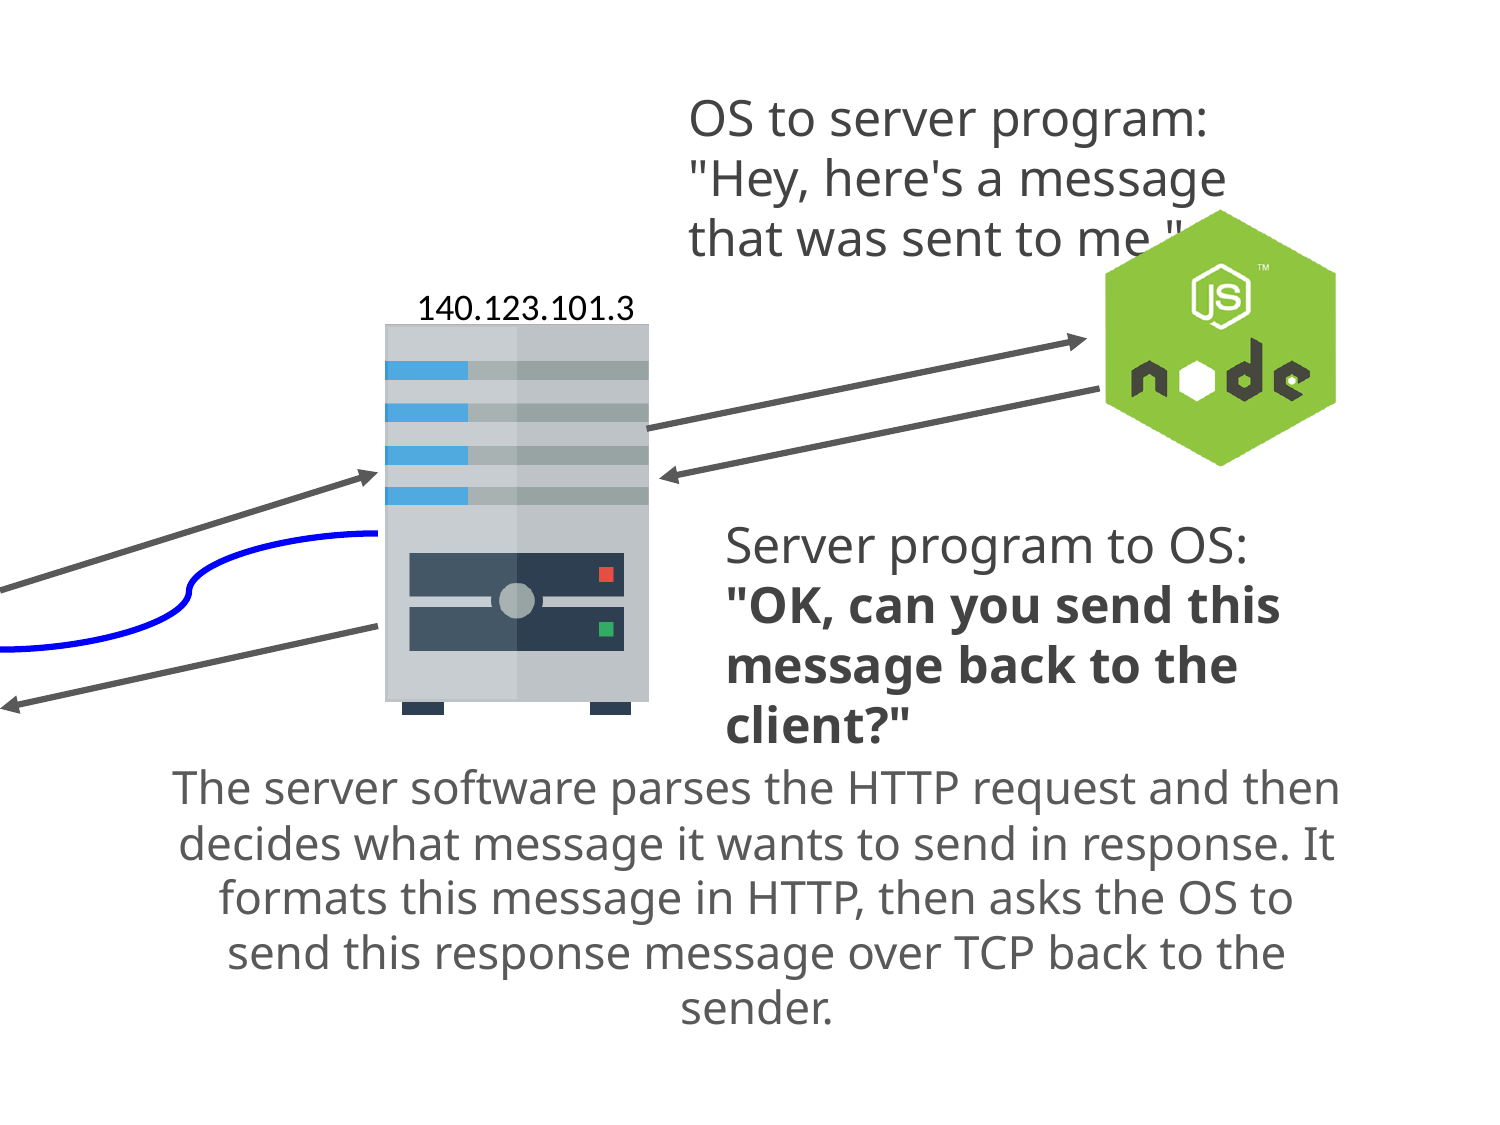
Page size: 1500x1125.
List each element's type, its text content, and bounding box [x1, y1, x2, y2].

text_box 140.123.101.3 [279, 248, 772, 362]
list The server software parses the HTTP request and then decides what message it wants to send in response. It formats this message in HTTP, then asks the OS to send this response message over TCP back to the sender. [155, 744, 1359, 1022]
text_box OS to server program: "Hey, here's a message that was sent to me." [673, 71, 1300, 261]
picture [1087, 206, 1352, 471]
picture [306, 362, 722, 733]
text_box Server program to OS: "OK, can you send this message back to the client?" [709, 498, 1452, 688]
